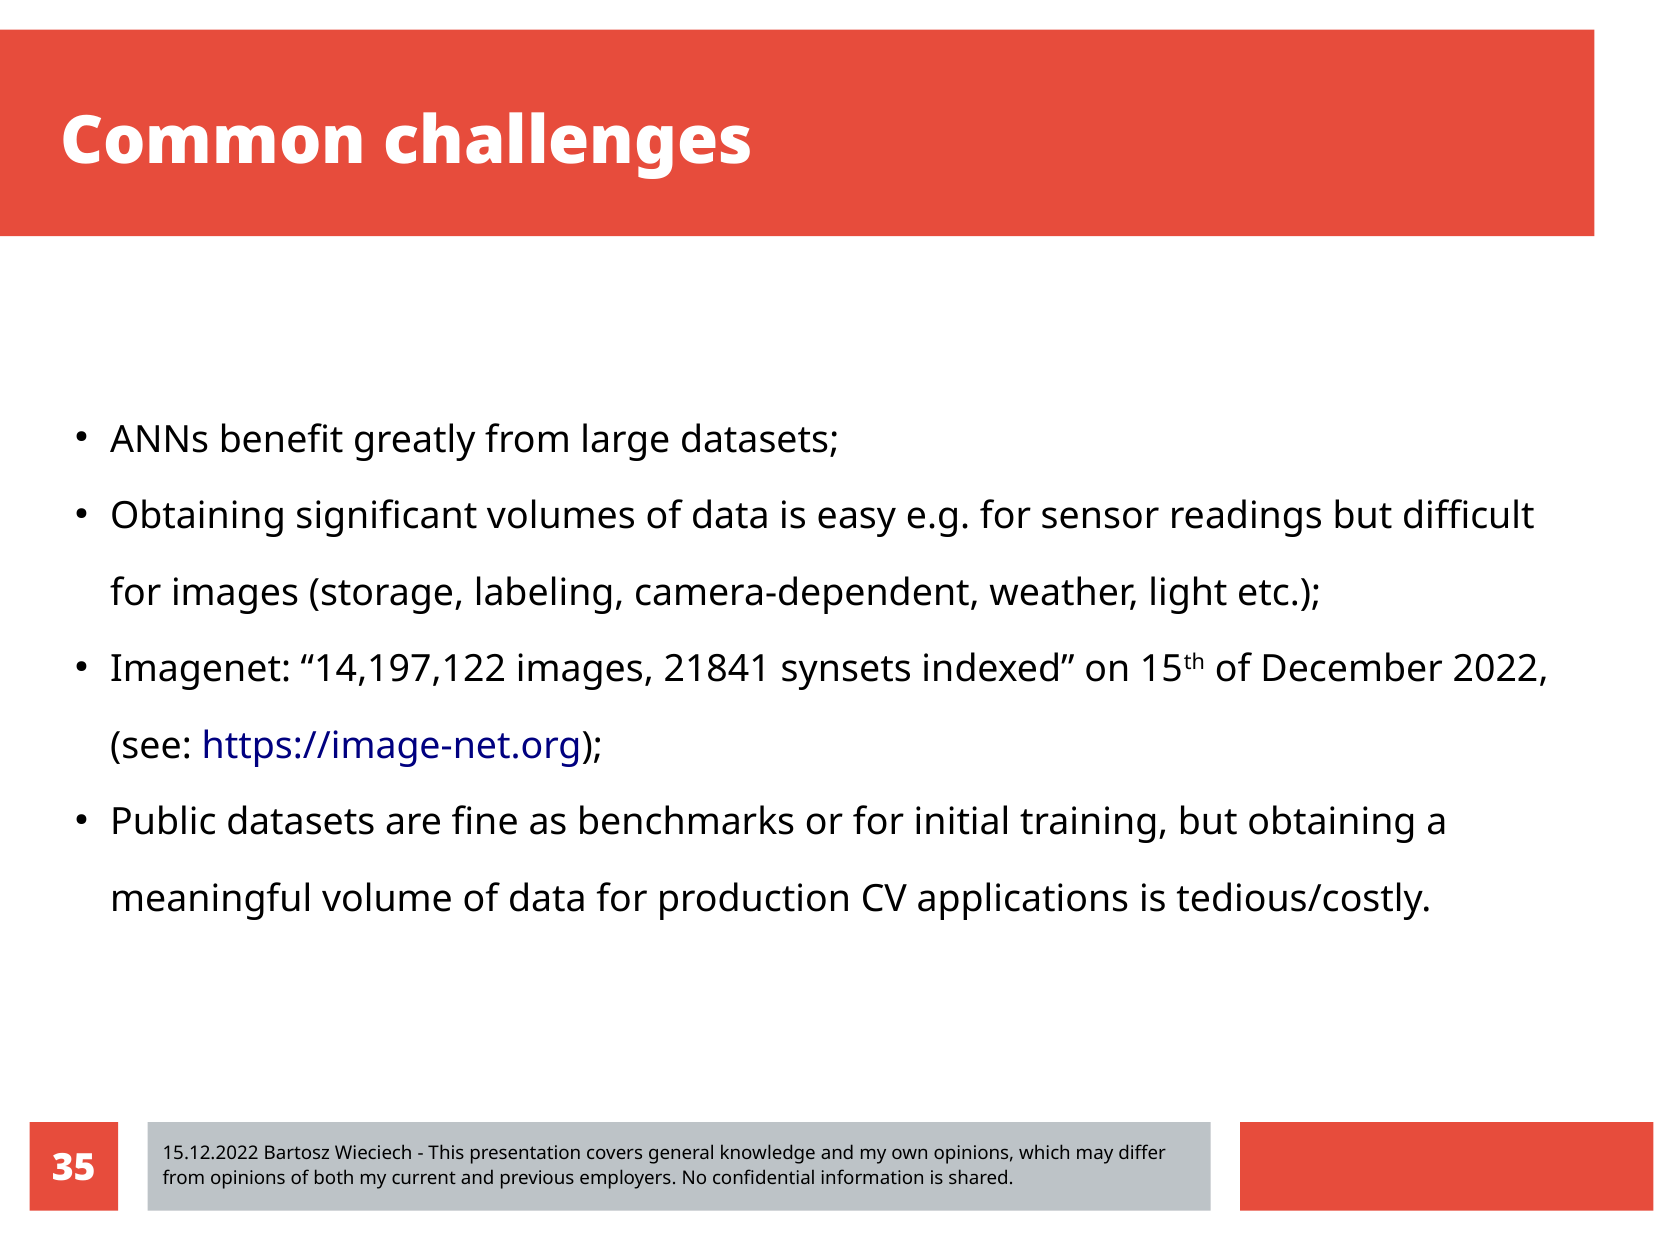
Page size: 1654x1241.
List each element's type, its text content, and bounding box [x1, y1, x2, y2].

text_box ANNs benefit greatly from large datasets; Obtaining significant volumes of data is easy e.g. for sensor readings but difficult for images (storage, labeling, camera-dependent, weather, light etc.); Imagenet: “14,197,122 images, 21841 synsets indexed” on 15th of December 2022, (see: https://image-net.org); Public datasets are fine as benchmarks or for initial training, but obtaining a meaningful volume of data for production CV applications is tedious/costly. [60, 379, 1591, 931]
title Common challenges [60, 35, 1596, 184]
